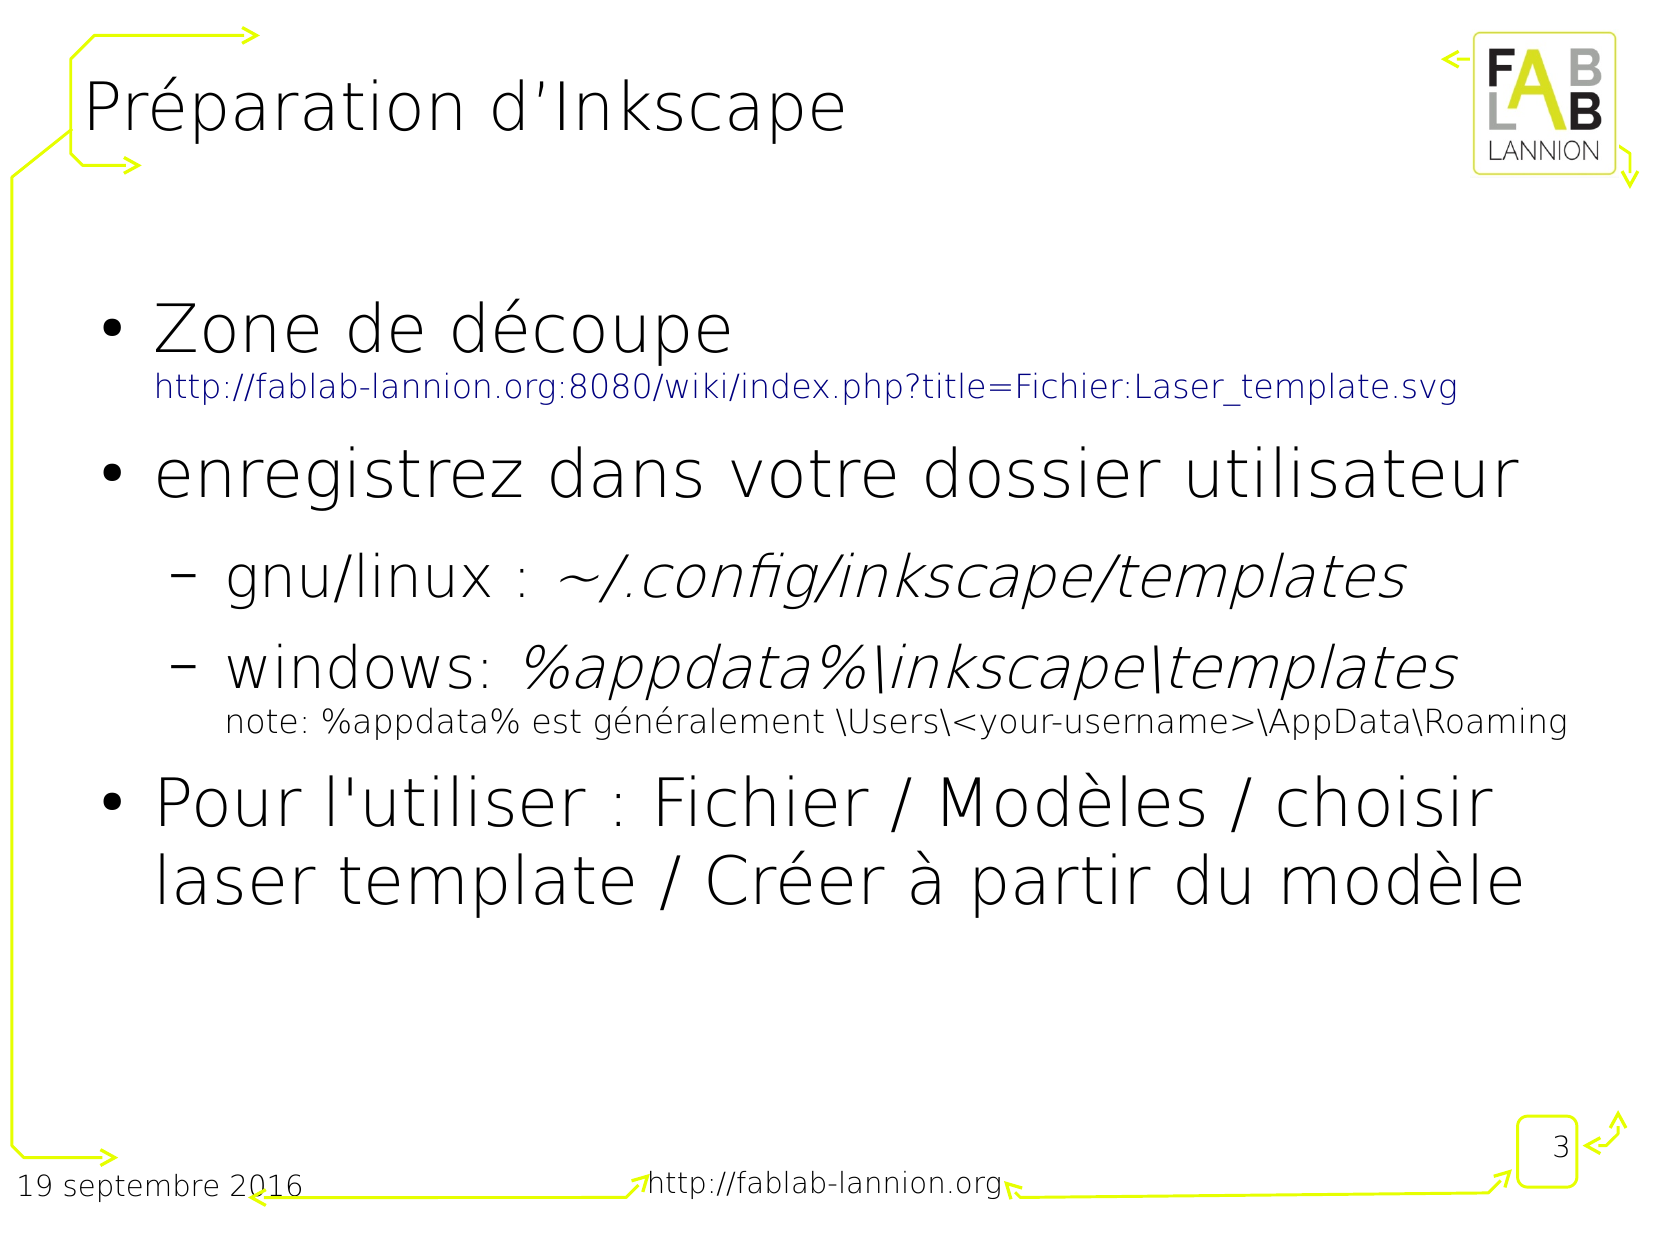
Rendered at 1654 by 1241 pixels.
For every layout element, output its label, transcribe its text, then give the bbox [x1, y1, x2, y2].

list Zone de découpe http://fablab-lannion.org:8080/wiki/index.php?title=Fichier:Laser_template.svg enregistrez dans votre dossier utilisateur gnu/linux : ~/.config/inkscape/templates windows: %appdata%\inkscape\templates note: %appdata% est généralement \Users\<your-username>\AppData\Roaming Pour l'utiliser : Fichier / Modèles / choisir laser template / Créer à partir du modèle [82, 290, 1571, 1010]
picture [1470, 29, 1619, 178]
title Préparation d’Inkscape [82, 49, 1441, 166]
